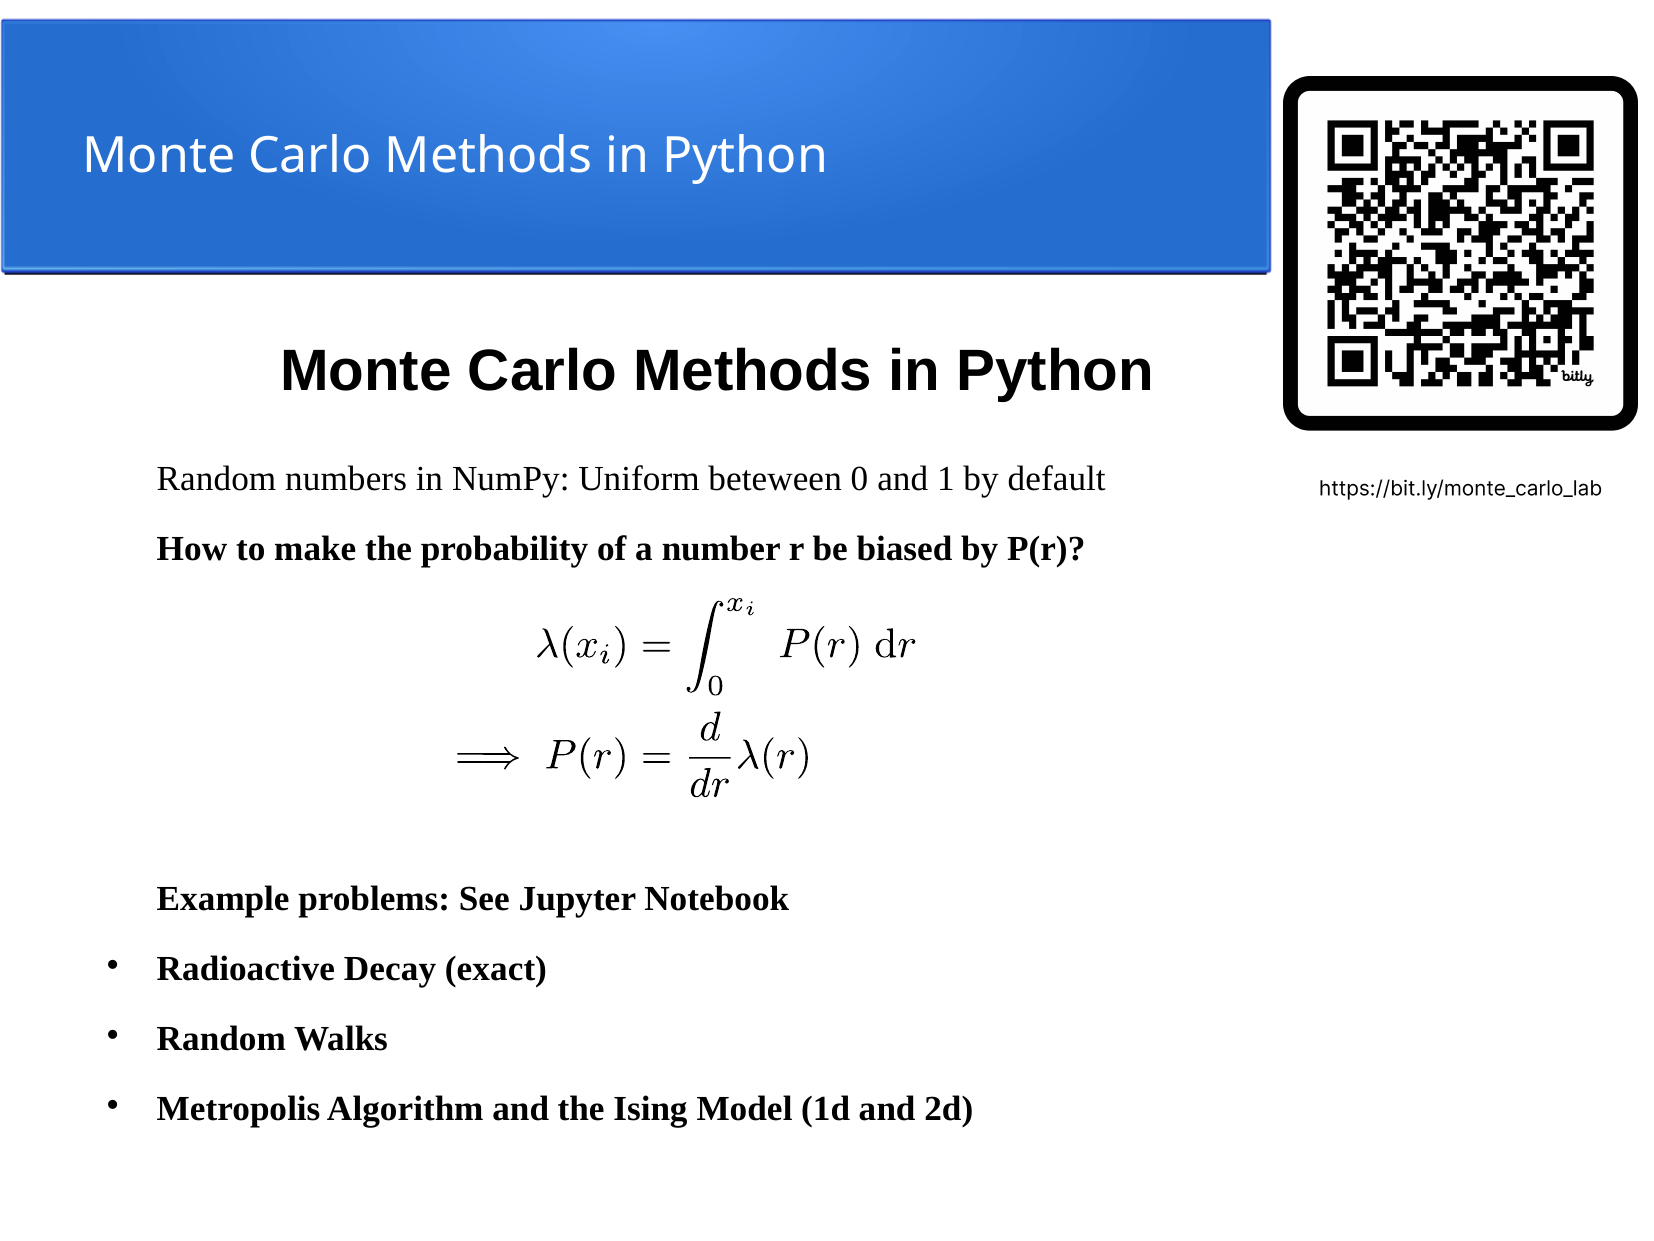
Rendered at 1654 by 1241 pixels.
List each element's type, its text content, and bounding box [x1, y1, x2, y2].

text_box [576, 638, 598, 658]
text_box [875, 628, 897, 658]
text_box [708, 675, 723, 696]
text_box [727, 598, 743, 612]
text_box [615, 625, 625, 668]
text_box [763, 737, 774, 779]
text_box [580, 737, 591, 779]
text_box [600, 650, 610, 664]
text_box Random numbers in NumPy: Uniform beteween 0 and 1 by default How to make the probability of a number r be biased by P(r)? Example problems: See Jupyter Notebook Radioactive Decay (exact) Random Walks Metropolis Algorithm and the Ising Model (1d and 2d) [90, 455, 1571, 1131]
text_box [827, 638, 845, 658]
text_box Monte Carlo Methods in Python [82, 49, 1571, 257]
text_box [898, 638, 916, 658]
text_box [594, 750, 611, 769]
text_box [546, 740, 576, 769]
text_box [848, 625, 859, 668]
text_box [737, 739, 759, 769]
text_box [779, 628, 810, 658]
text_box [615, 737, 625, 779]
text_box [712, 778, 729, 798]
text_box [798, 737, 808, 779]
text_box [563, 625, 573, 668]
text_box [700, 711, 721, 741]
picture [1283, 76, 1638, 534]
text_box [814, 625, 825, 668]
picture [0, 17, 1275, 281]
text_box [746, 605, 754, 616]
text_box Monte Carlo Methods in Python [265, 324, 1283, 405]
text_box [690, 767, 711, 798]
text_box [537, 628, 558, 658]
text_box [456, 746, 519, 770]
text_box [777, 750, 795, 769]
text_box [686, 600, 724, 693]
